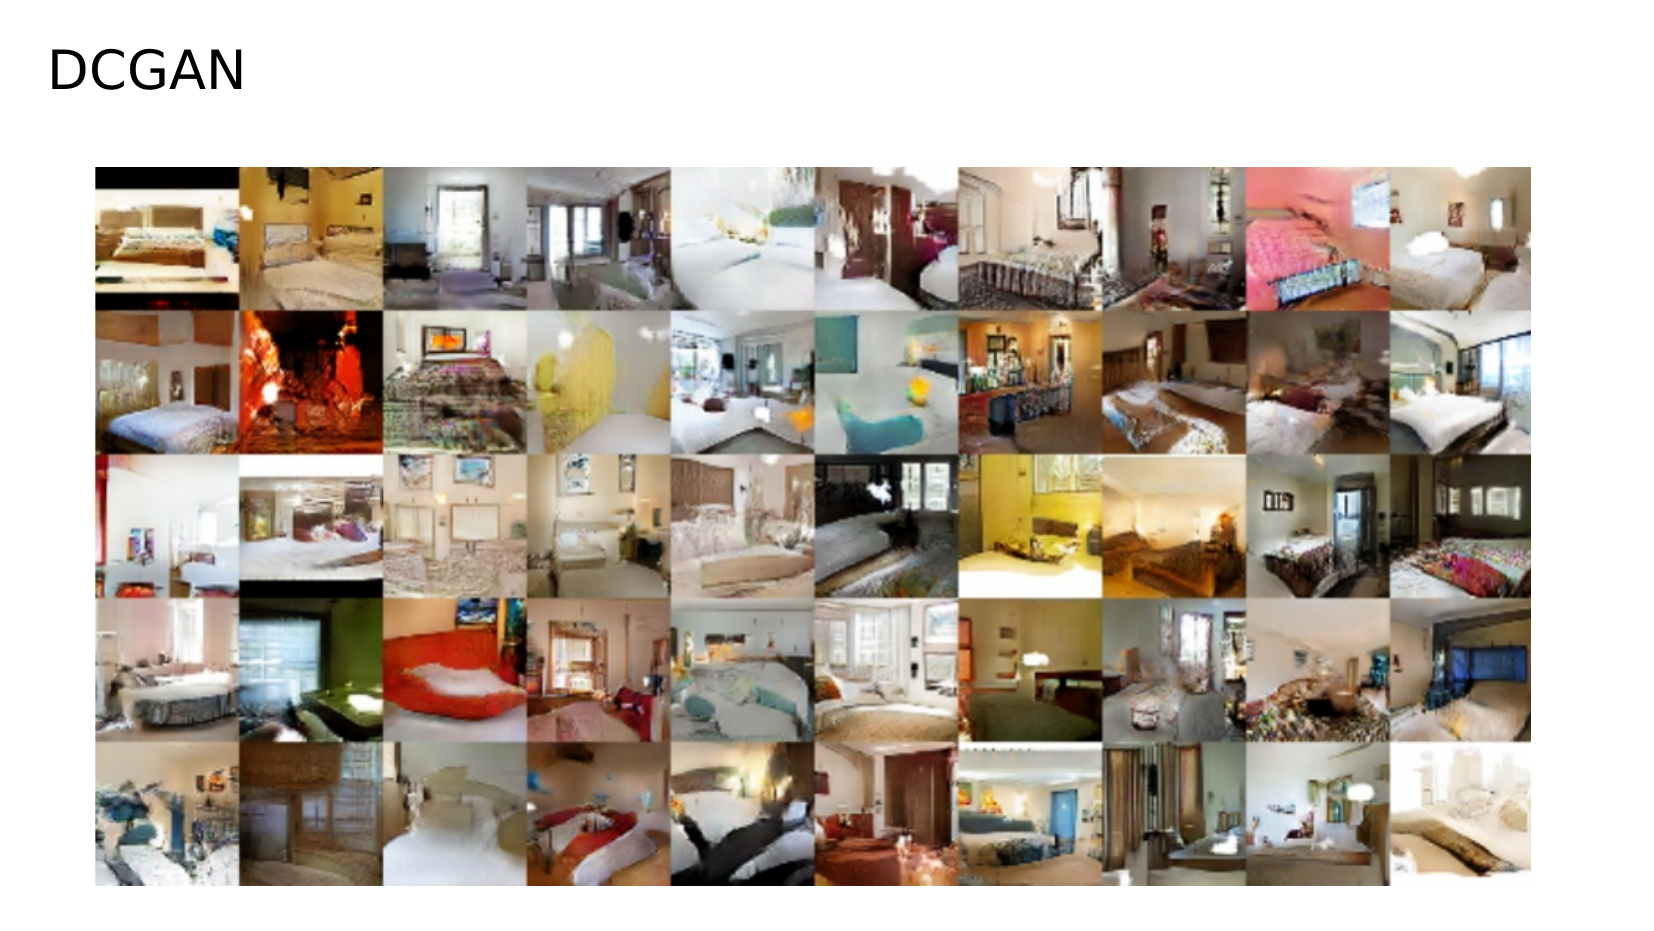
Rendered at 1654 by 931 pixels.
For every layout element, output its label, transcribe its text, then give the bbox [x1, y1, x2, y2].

title DCGAN [47, 23, 1536, 119]
picture [94, 167, 1531, 886]
